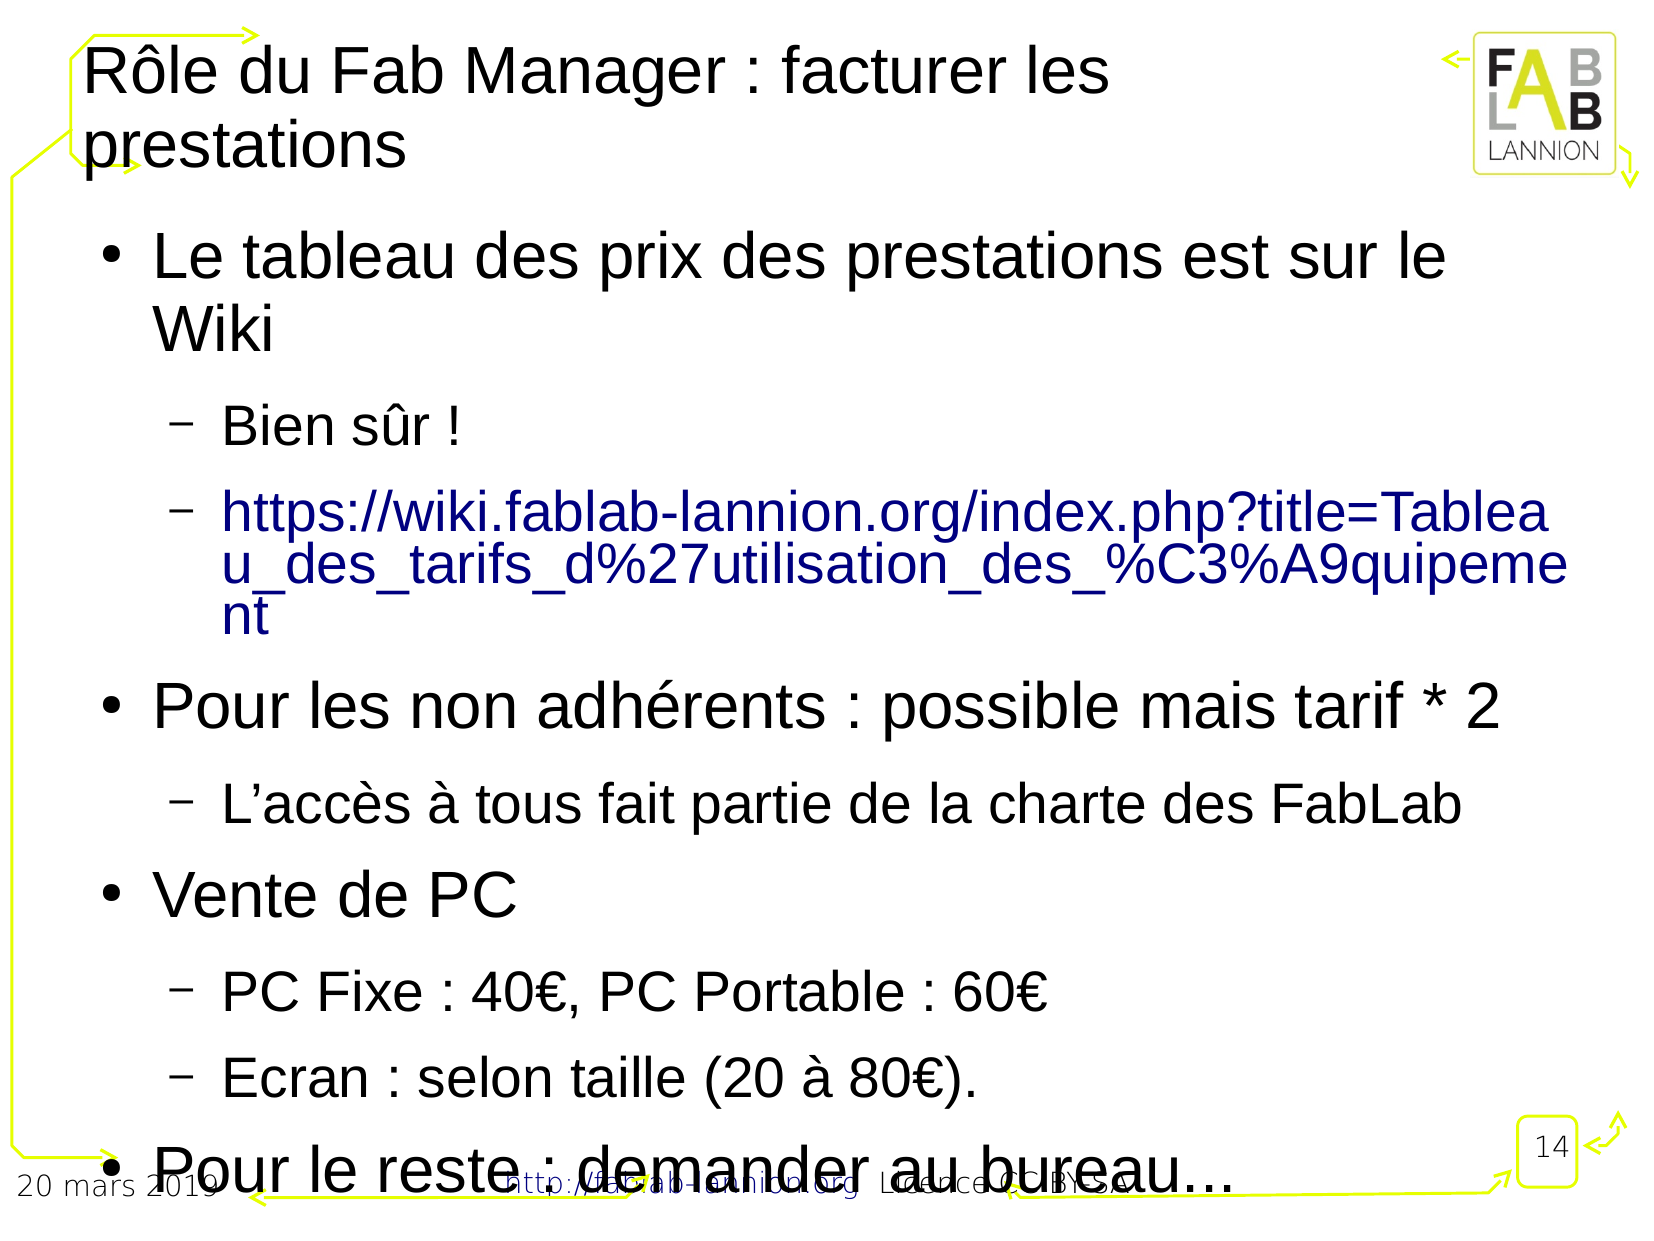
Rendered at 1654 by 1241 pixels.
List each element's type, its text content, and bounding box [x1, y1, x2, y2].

list Le tableau des prix des prestations est sur le Wiki Bien sûr ! https://wiki.fablab-lannion.org/index.php?title=Tableau_des_tarifs_d%27utilisation_des_%C3%A9quipement Pour les non adhérents : possible mais tarif * 2 L’accès à tous fait partie de la charte des FabLab Vente de PC PC Fixe : 40€, PC Portable : 60€ Ecran : selon taille (20 à 80€). Pour le reste : demander au bureau... [82, 219, 1571, 1111]
title Rôle du Fab Manager : facturer les prestations [82, 32, 1441, 183]
picture [1470, 29, 1619, 178]
